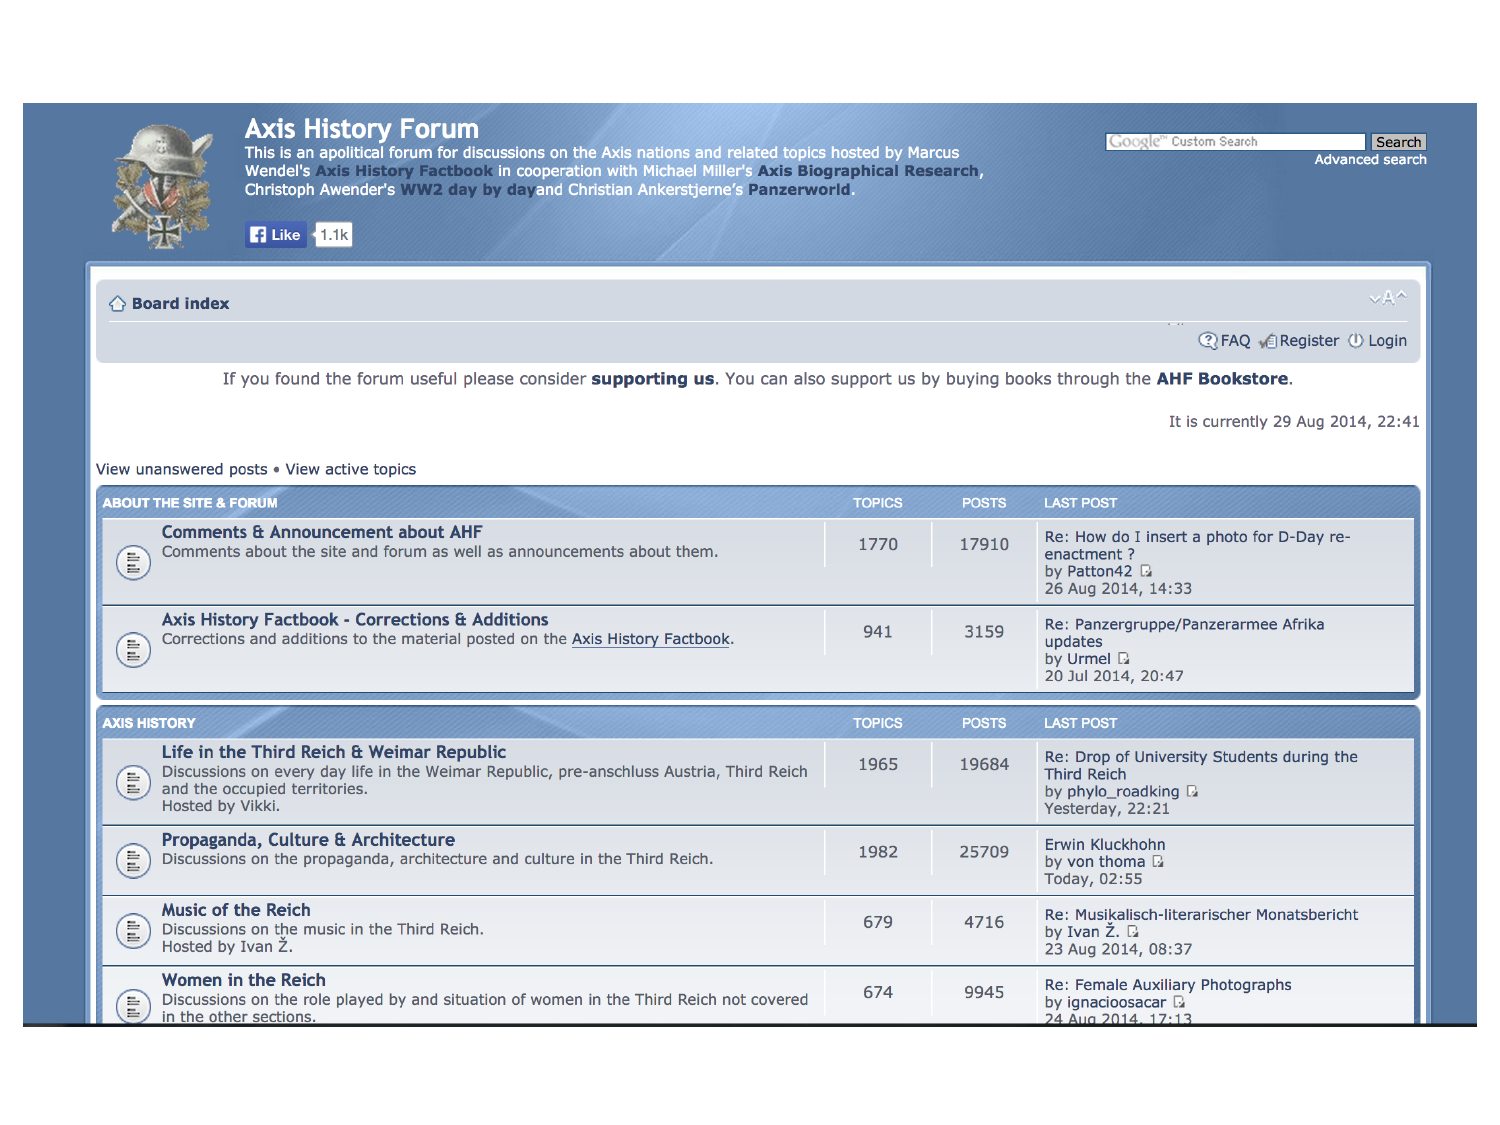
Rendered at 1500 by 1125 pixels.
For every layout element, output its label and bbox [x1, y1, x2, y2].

picture [23, 103, 1477, 1027]
